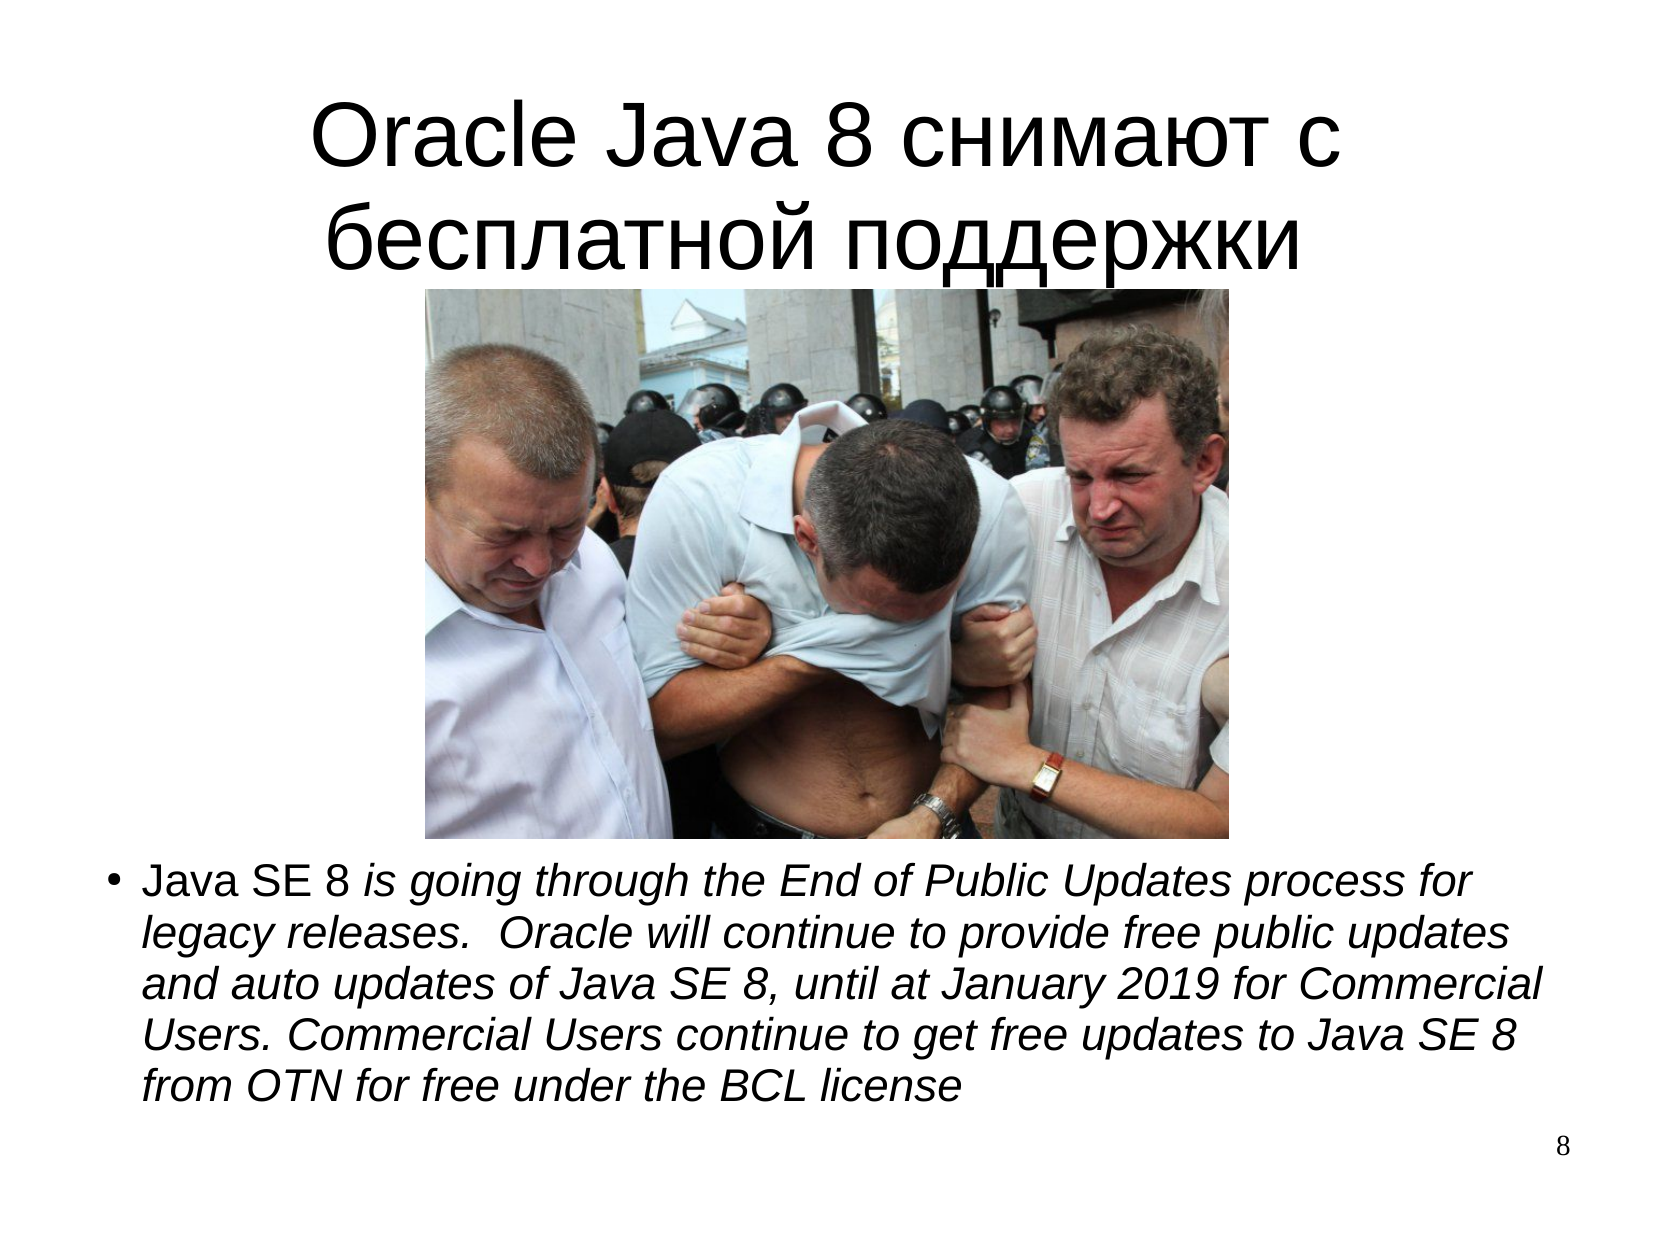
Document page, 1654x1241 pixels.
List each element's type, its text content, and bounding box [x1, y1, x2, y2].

picture [425, 289, 1229, 839]
title Oracle Java 8 снимают с бесплатной поддержки [82, 82, 1571, 290]
subtitle Java SE 8 is going through the End of Public Updates process for legacy releases. Oracle will continue to provide free public updates and auto updates of Java SE 8, until at January 2019 for Commercial Users. Commercial Users continue to get free updates to Java SE 8 from OTN for free under the BCL license [106, 803, 1595, 1164]
